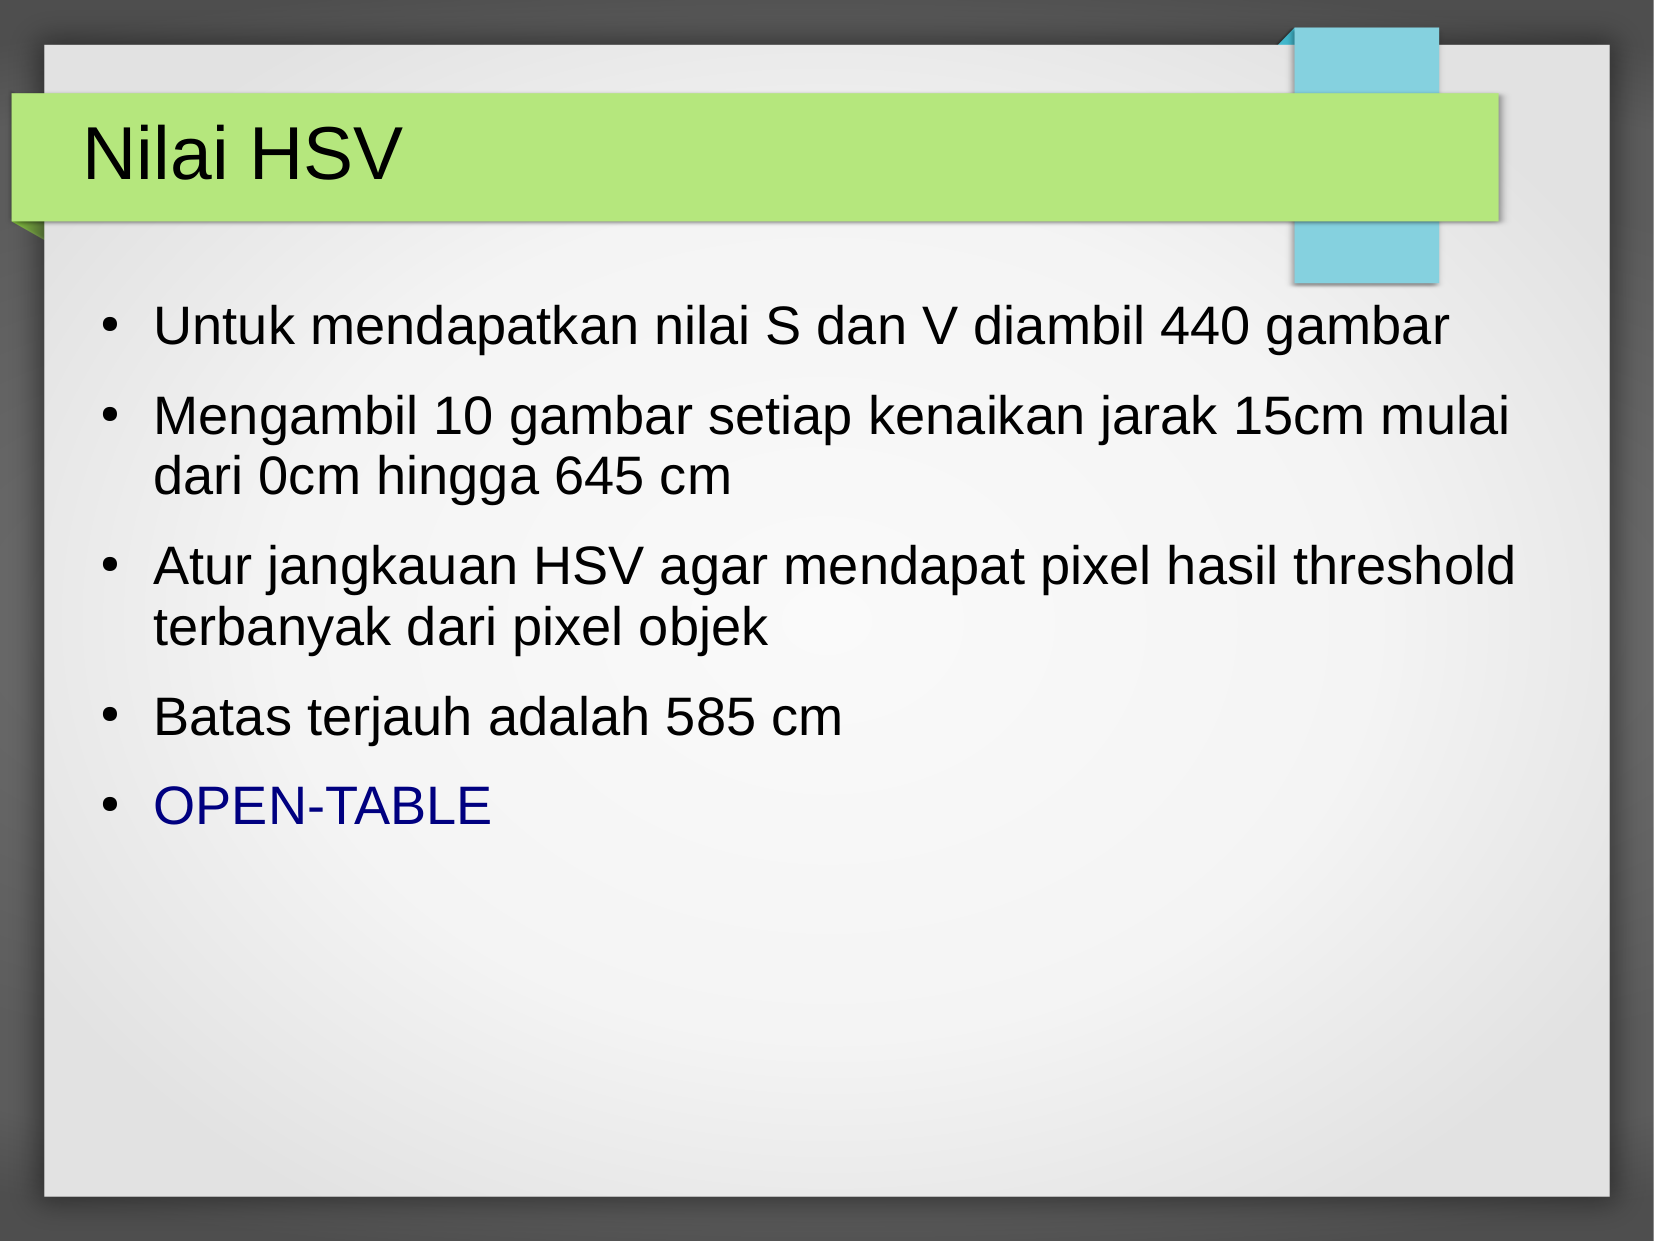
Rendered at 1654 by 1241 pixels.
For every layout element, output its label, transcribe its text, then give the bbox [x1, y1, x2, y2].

title Nilai HSV [82, 94, 1264, 213]
picture [0, 0, 1654, 1241]
list Untuk mendapatkan nilai S dan V diambil 440 gambar Mengambil 10 gambar setiap kenaikan jarak 15cm mulai dari 0cm hingga 645 cm Atur jangkauan HSV agar mendapat pixel hasil threshold terbanyak dari pixel objek Batas terjauh adalah 585 cm OPEN-TABLE [82, 295, 1571, 1015]
